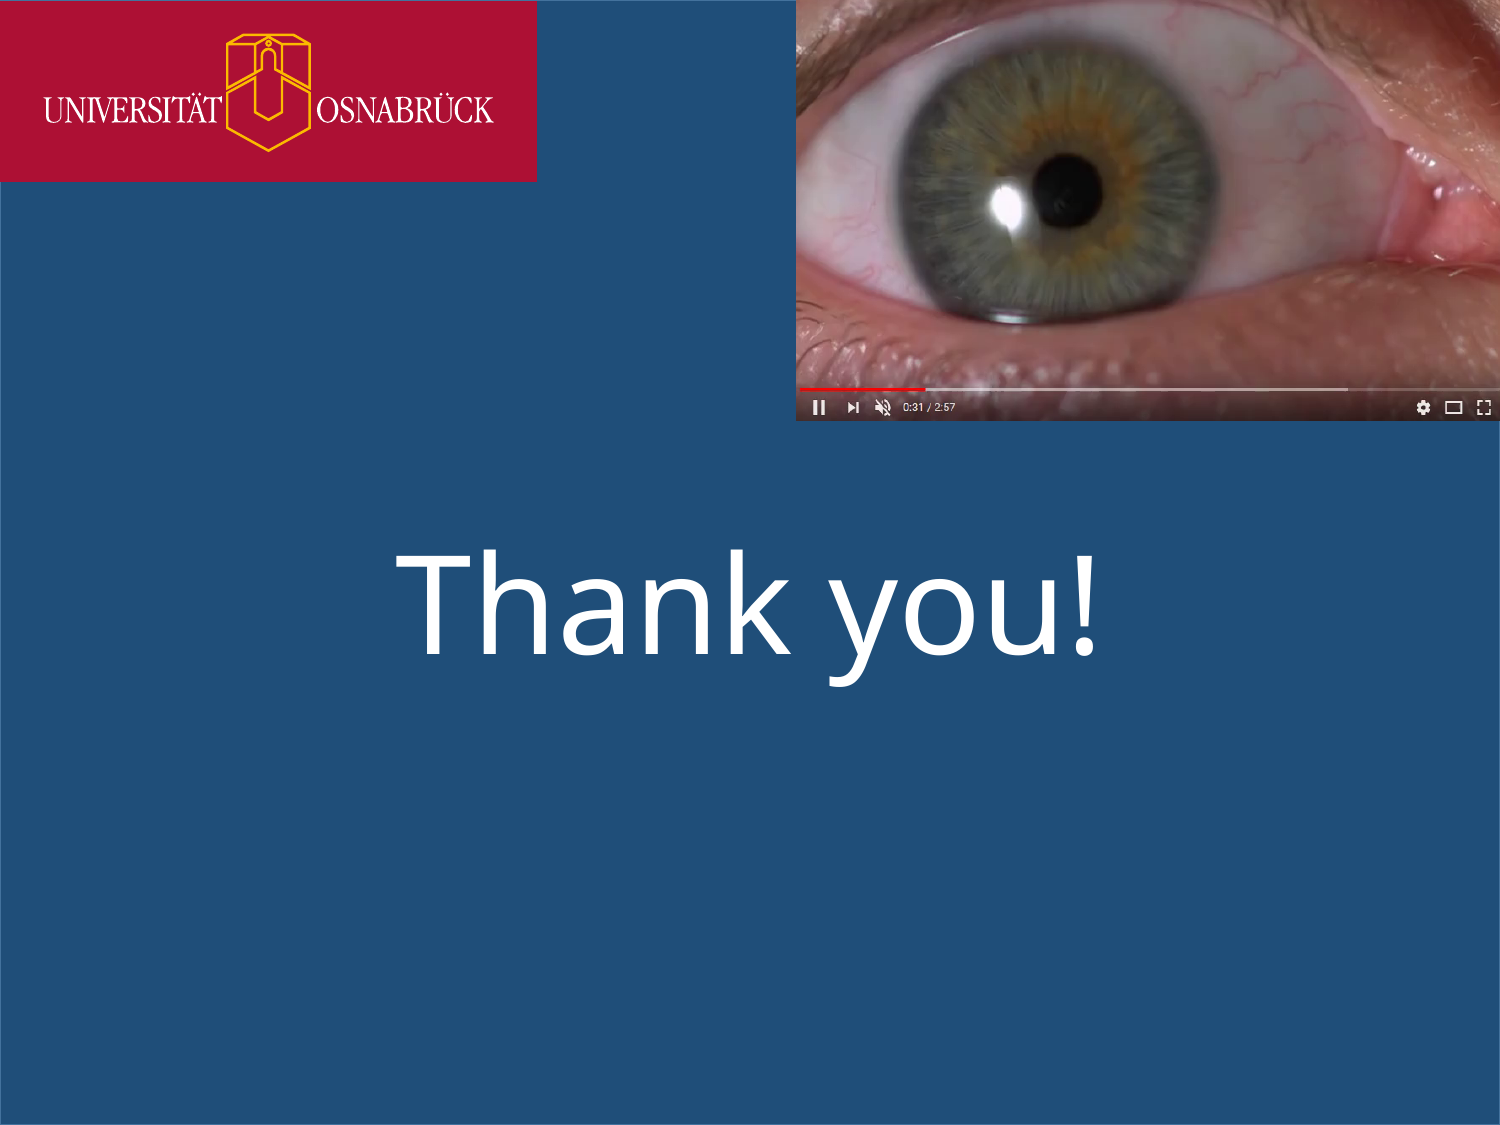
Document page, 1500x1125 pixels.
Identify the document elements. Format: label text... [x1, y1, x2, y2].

title Thank you! [335, 600, 1165, 766]
text_box [796, 0, 1500, 422]
